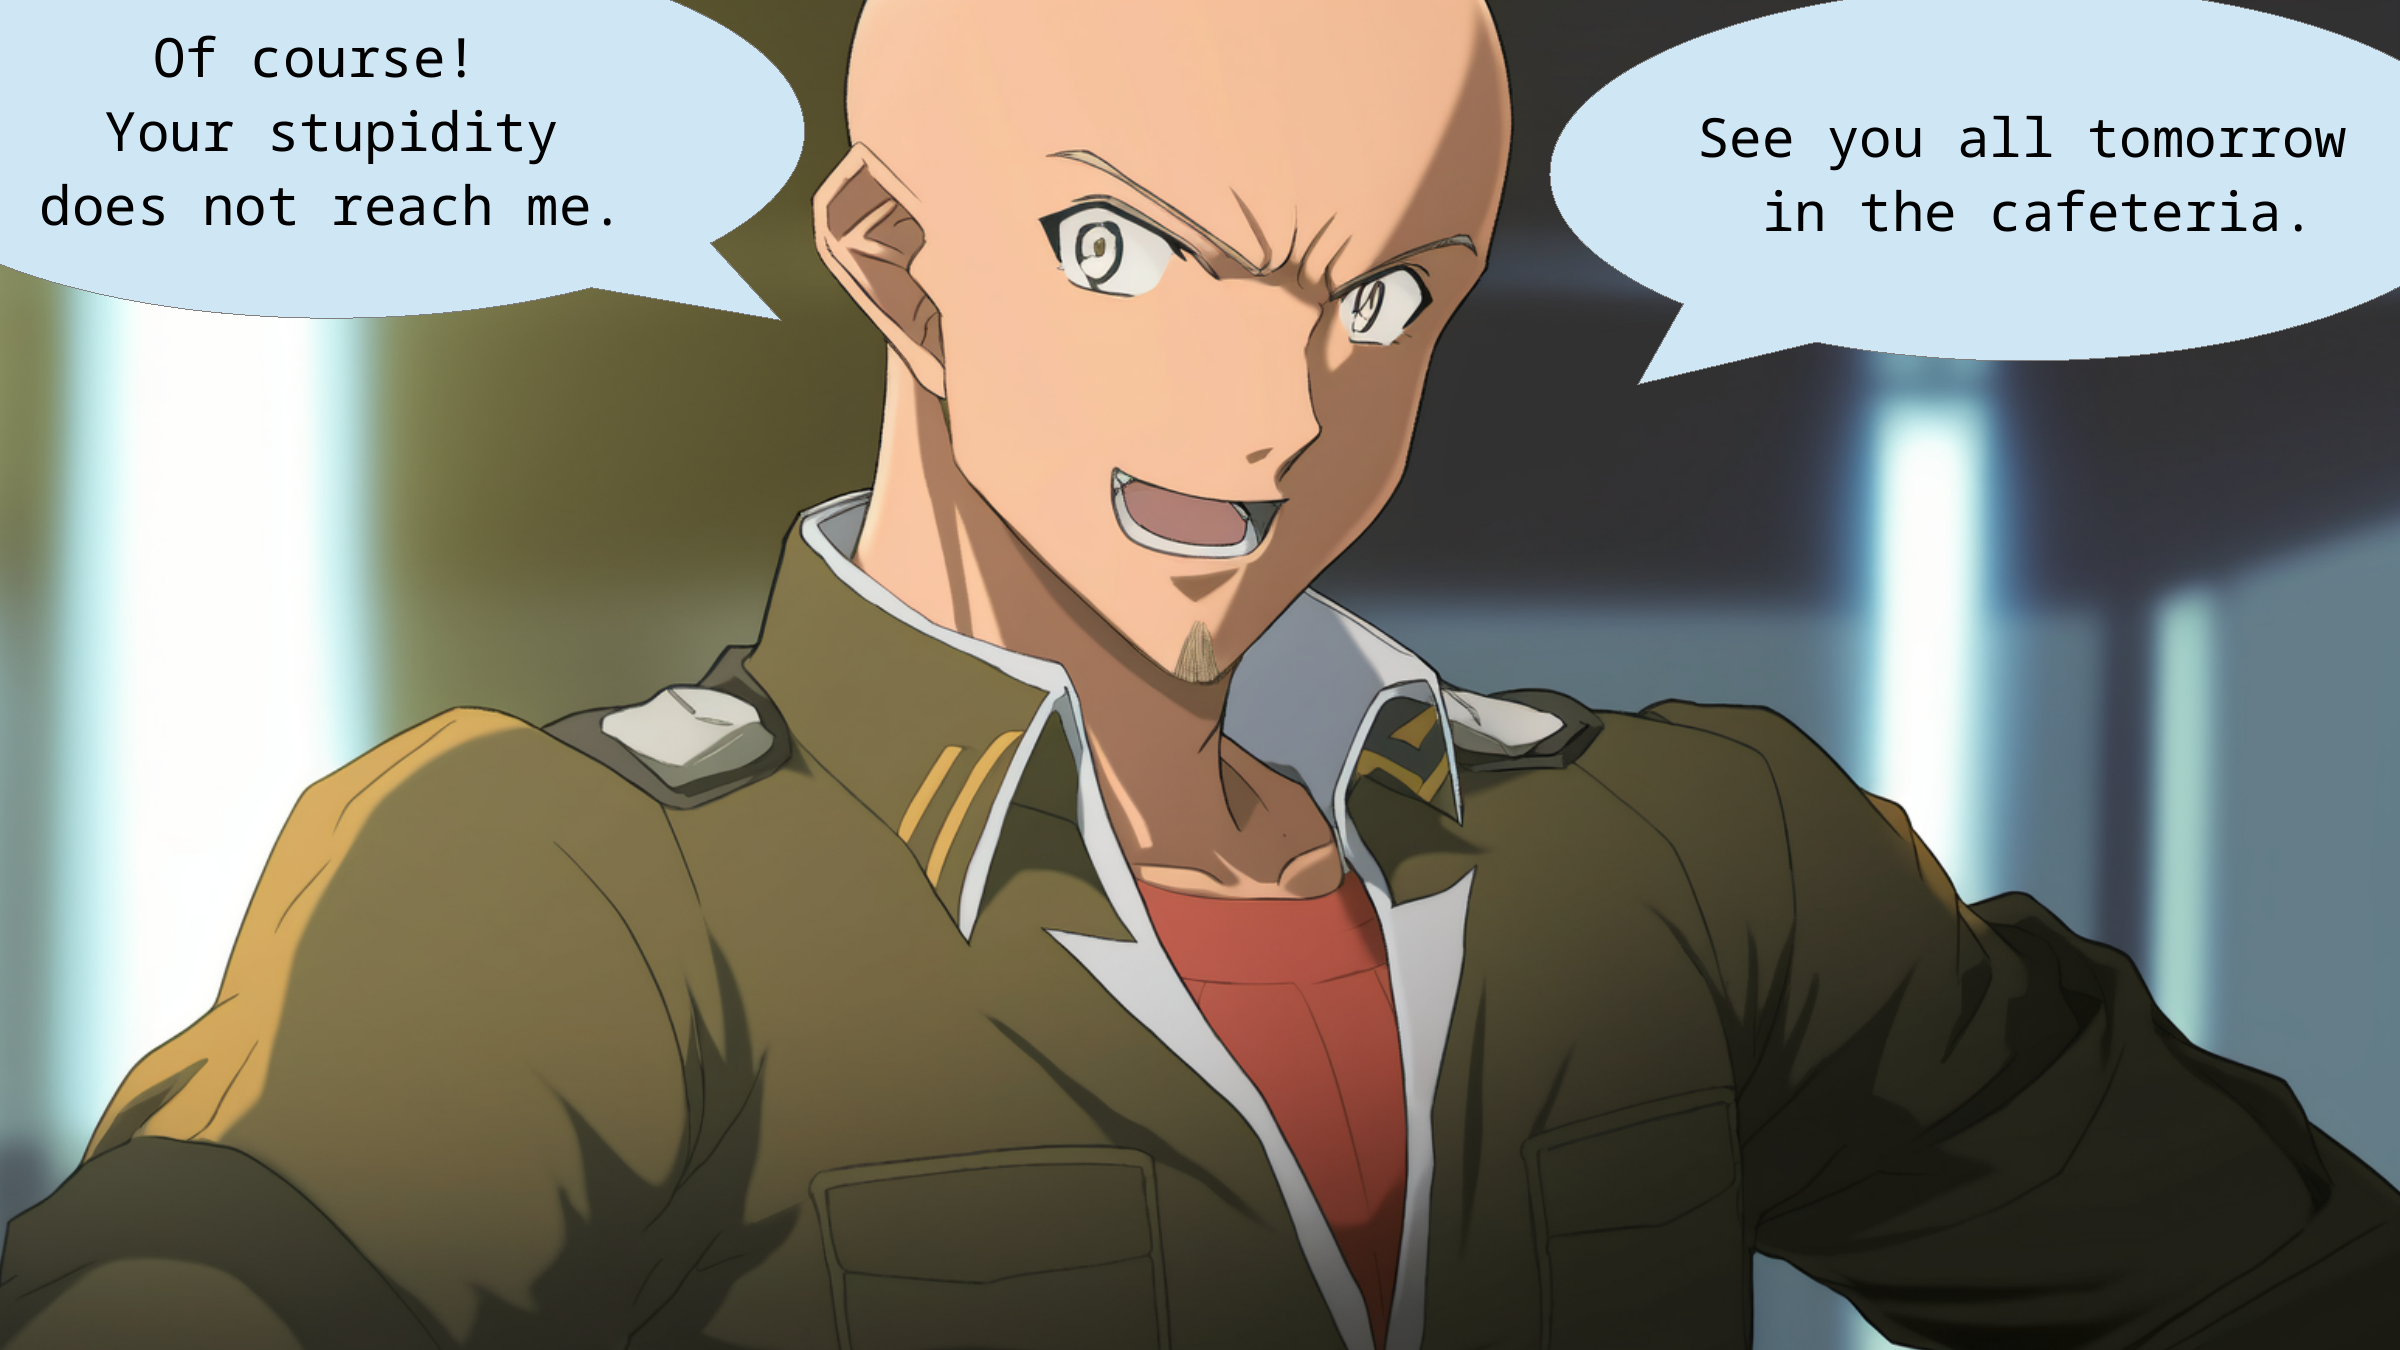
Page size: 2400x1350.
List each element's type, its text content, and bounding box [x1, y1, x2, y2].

text_box Of course! Your stupidity does not reach me. [0, 0, 805, 321]
picture [0, 0, 2400, 1350]
picture [2209, 0, 2400, 60]
text_box See you all tomorrow in the cafeteria. [1549, 0, 2400, 385]
